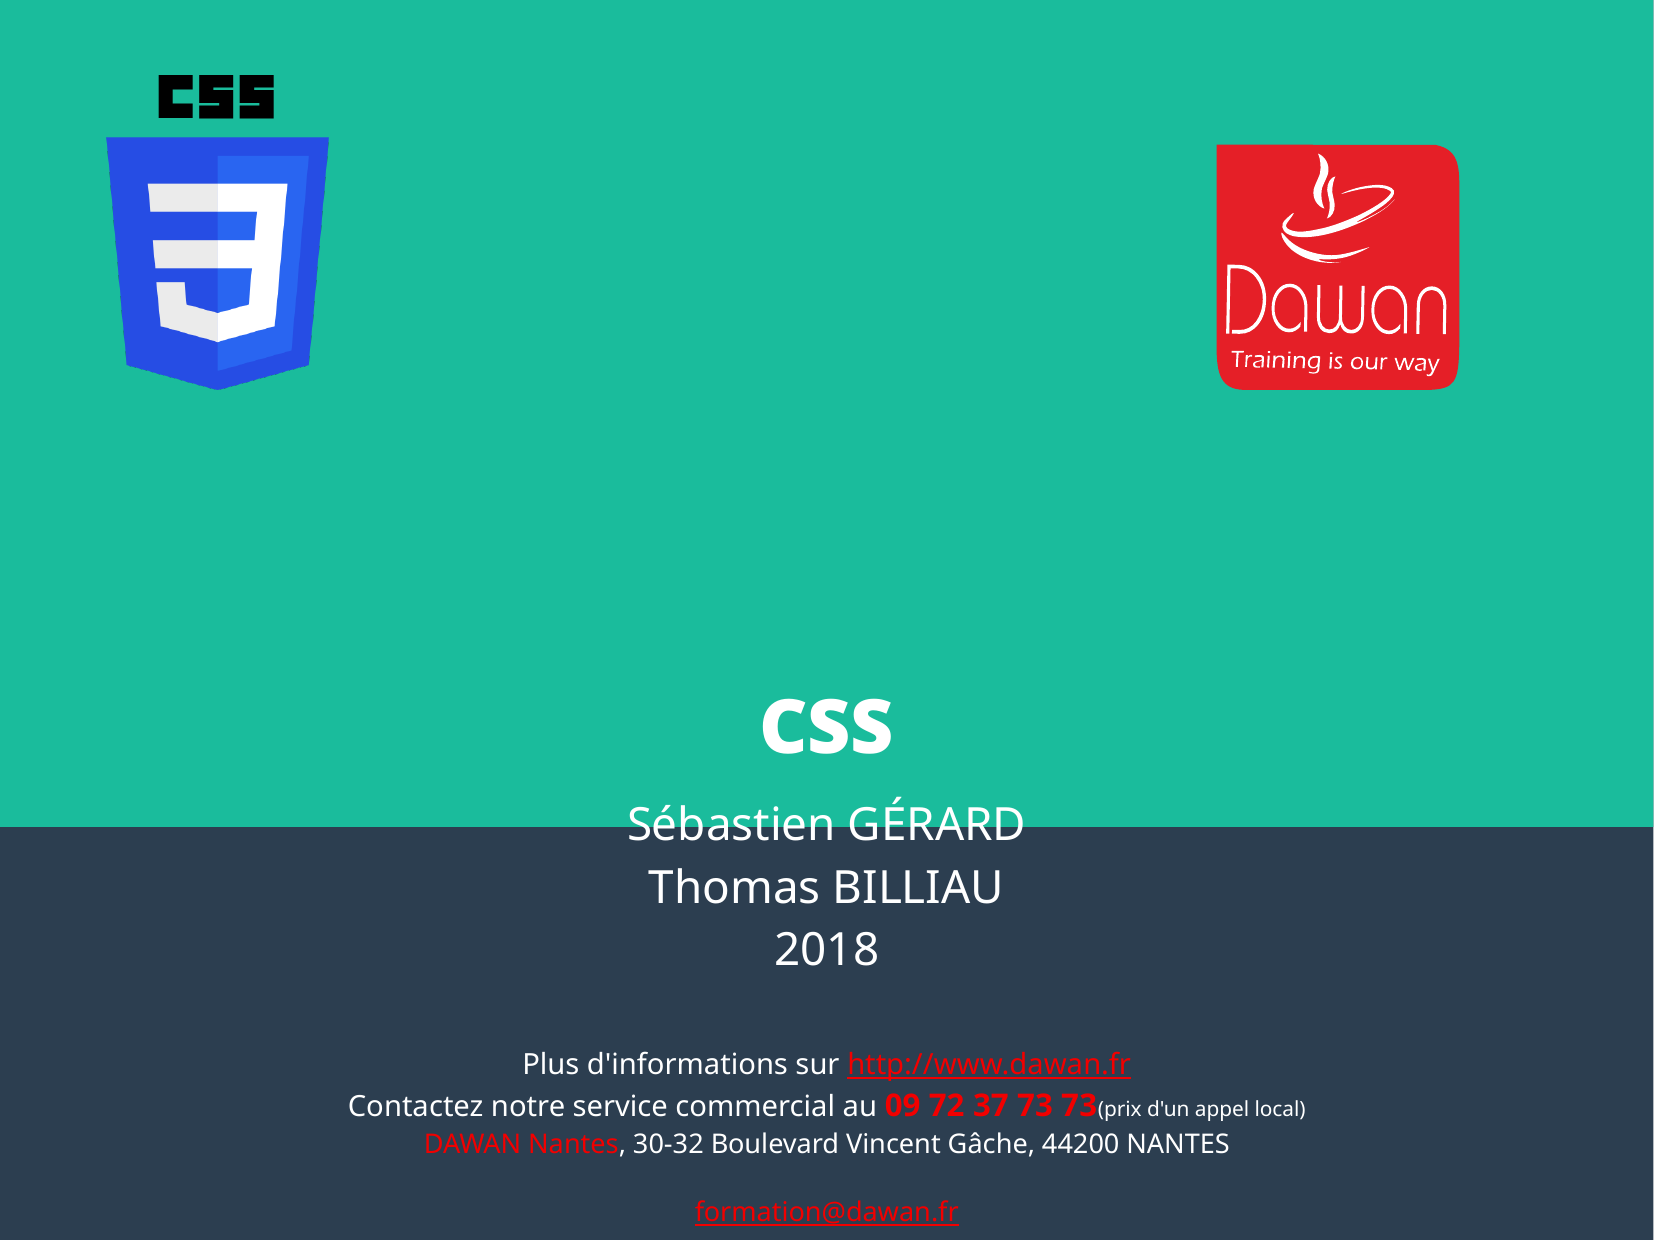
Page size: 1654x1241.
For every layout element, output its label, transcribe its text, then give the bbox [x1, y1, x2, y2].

picture [1216, 144, 1460, 390]
title CSS [59, 620, 1595, 778]
picture [106, 75, 329, 390]
text_box Sébastien GÉRARD Thomas BILLIAU 2018 Plus d'informations sur http://www.dawan.fr Contactez notre service commercial au 09 72 37 73 73(prix d'un appel local) DAWAN Nantes, 30-32 Boulevard Vincent Gâche, 44200 NANTES formation@dawan.fr [59, 826, 1595, 1231]
